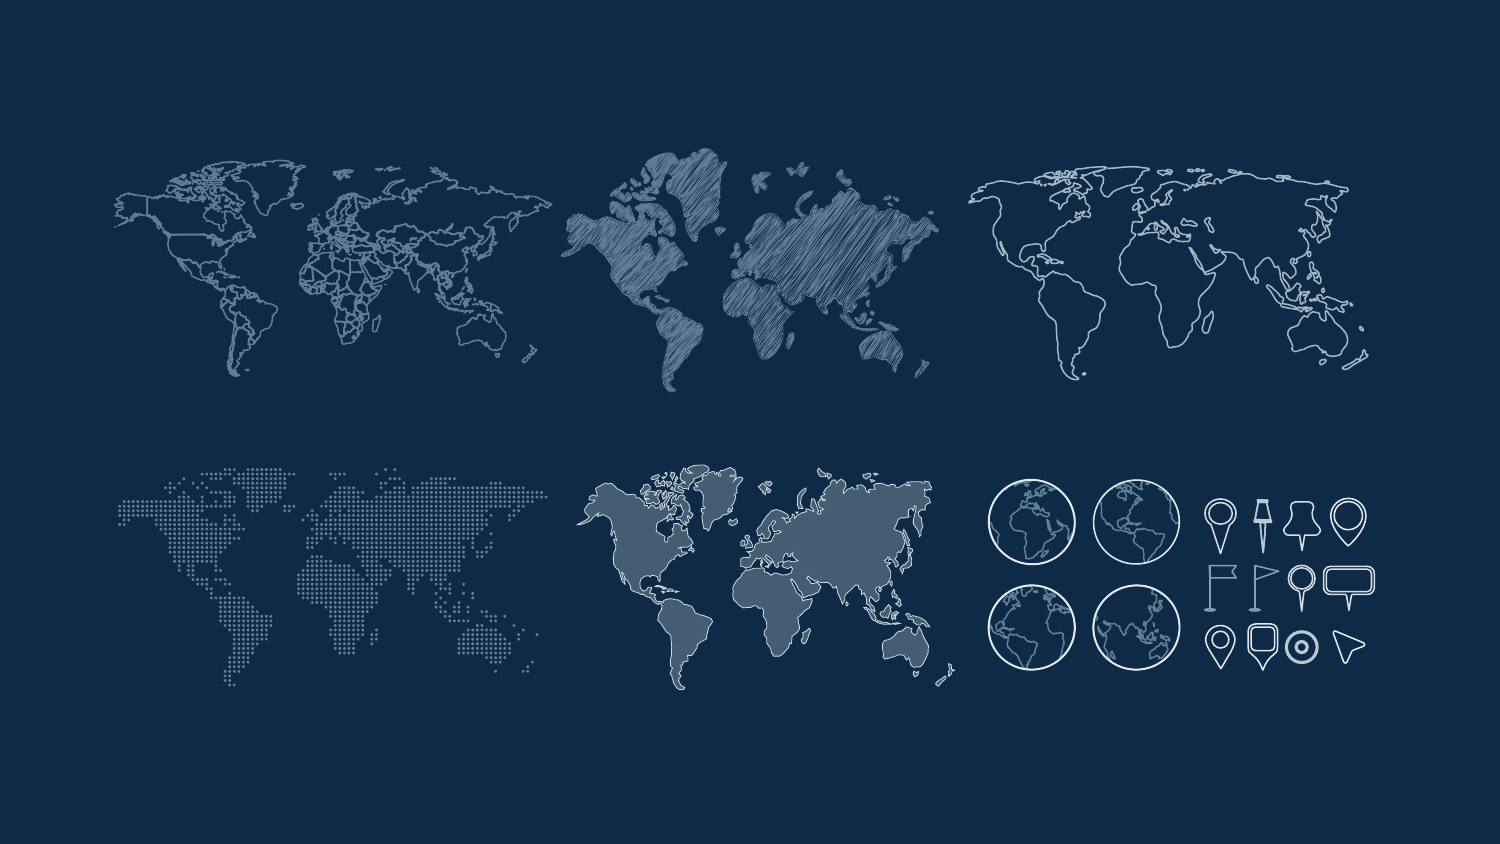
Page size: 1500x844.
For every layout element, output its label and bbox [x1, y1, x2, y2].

text_box [416, 532, 424, 540]
text_box [269, 477, 277, 485]
text_box [471, 642, 479, 650]
text_box [150, 509, 158, 517]
text_box [159, 518, 167, 531]
text_box [439, 518, 447, 531]
text_box [177, 518, 181, 531]
text_box [214, 596, 222, 609]
text_box [402, 500, 410, 508]
text_box [489, 481, 502, 485]
text_box [883, 195, 892, 201]
text_box [228, 665, 236, 673]
text_box [296, 573, 300, 586]
text_box [306, 509, 314, 517]
text_box [361, 509, 369, 517]
text_box [732, 478, 933, 657]
text_box [228, 500, 236, 508]
text_box [356, 619, 360, 632]
text_box [393, 541, 401, 554]
text_box [561, 147, 728, 393]
text_box [338, 509, 346, 517]
text_box [168, 518, 176, 531]
text_box [228, 674, 236, 687]
text_box [379, 555, 392, 563]
text_box [159, 509, 167, 517]
text_box [434, 541, 447, 554]
text_box [347, 619, 355, 632]
text_box [333, 619, 337, 632]
text_box [305, 541, 314, 550]
text_box [260, 467, 268, 476]
text_box [512, 486, 525, 494]
text_box [425, 486, 433, 494]
text_box [228, 467, 236, 476]
text_box [159, 500, 167, 508]
text_box [361, 541, 369, 554]
text_box [361, 577, 369, 586]
text_box [347, 564, 355, 572]
text_box [425, 532, 433, 540]
text_box [214, 541, 222, 554]
text_box [214, 577, 222, 582]
text_box [333, 518, 337, 531]
text_box [338, 633, 346, 641]
text_box [393, 518, 401, 531]
text_box [347, 532, 355, 540]
text_box [168, 486, 176, 494]
text_box [402, 509, 410, 517]
text_box [136, 509, 144, 517]
text_box [338, 486, 346, 494]
text_box [457, 500, 465, 508]
text_box [237, 642, 245, 650]
text_box [402, 518, 410, 531]
text_box [136, 500, 144, 508]
text_box [127, 509, 135, 517]
text_box [480, 642, 488, 650]
text_box [865, 299, 870, 309]
text_box [315, 518, 323, 531]
text_box [370, 596, 378, 609]
text_box [237, 651, 245, 664]
text_box [370, 633, 378, 641]
text_box [338, 532, 346, 540]
text_box [301, 573, 305, 586]
text_box [480, 545, 488, 554]
text_box [480, 486, 488, 494]
text_box [448, 518, 456, 531]
text_box [361, 500, 369, 508]
text_box [200, 541, 204, 554]
text_box [361, 610, 369, 618]
text_box [324, 518, 332, 531]
text_box [223, 596, 236, 609]
text_box [411, 573, 424, 586]
text_box [228, 651, 236, 664]
text_box [471, 633, 479, 641]
text_box [425, 564, 433, 572]
text_box [757, 480, 773, 496]
text_box [338, 500, 346, 508]
text_box [816, 467, 832, 480]
text_box [117, 500, 126, 508]
text_box [205, 555, 213, 563]
text_box [117, 518, 126, 527]
text_box [246, 633, 259, 641]
text_box [246, 467, 259, 476]
text_box [457, 486, 465, 494]
text_box [182, 541, 190, 554]
text_box [416, 509, 424, 517]
text_box [786, 161, 810, 178]
text_box [379, 518, 392, 531]
text_box [191, 500, 199, 508]
text_box [434, 573, 438, 586]
text_box [879, 604, 900, 621]
text_box [306, 596, 314, 605]
text_box [722, 169, 939, 373]
text_box [228, 518, 236, 531]
text_box [306, 587, 314, 595]
text_box [480, 610, 488, 618]
text_box [471, 509, 479, 517]
text_box [516, 633, 521, 641]
text_box [237, 619, 245, 632]
text_box [503, 651, 511, 660]
text_box [370, 532, 378, 540]
text_box [324, 573, 332, 586]
text_box [333, 596, 337, 609]
text_box [576, 464, 744, 690]
text_box [457, 509, 465, 517]
text_box [324, 587, 332, 595]
text_box [168, 541, 176, 554]
text_box [347, 610, 355, 618]
text_box [434, 477, 447, 485]
text_box [347, 500, 355, 508]
text_box [315, 555, 323, 563]
text_box [338, 610, 346, 618]
text_box [881, 612, 931, 668]
text_box [466, 518, 470, 531]
text_box [457, 532, 465, 540]
text_box [448, 509, 456, 517]
text_box [246, 600, 255, 609]
text_box [214, 532, 222, 540]
text_box [237, 522, 245, 531]
text_box [370, 500, 378, 508]
text_box [361, 555, 369, 563]
text_box [214, 564, 222, 572]
text_box [914, 359, 930, 379]
text_box [228, 619, 236, 632]
text_box [425, 555, 433, 563]
text_box [347, 518, 355, 531]
text_box [471, 532, 479, 540]
text_box [370, 541, 378, 554]
text_box [324, 596, 332, 609]
text_box [315, 564, 323, 572]
text_box [237, 596, 245, 609]
text_box [338, 564, 346, 572]
text_box [324, 532, 332, 540]
text_box [260, 477, 268, 485]
text_box [402, 555, 410, 563]
text_box [324, 500, 332, 508]
text_box [800, 628, 812, 645]
text_box [333, 573, 337, 586]
text_box [489, 642, 502, 650]
text_box [237, 477, 245, 485]
text_box [416, 500, 424, 508]
text_box [361, 532, 369, 540]
text_box [361, 587, 369, 595]
text_box [306, 555, 314, 563]
text_box [260, 619, 268, 632]
text_box [214, 500, 222, 508]
text_box [393, 509, 401, 517]
text_box [728, 518, 738, 527]
text_box [379, 573, 392, 586]
text_box [324, 564, 332, 572]
text_box [489, 651, 502, 664]
text_box [393, 532, 401, 540]
text_box [480, 651, 488, 660]
text_box [168, 532, 176, 540]
text_box [912, 670, 920, 678]
text_box [471, 486, 479, 494]
text_box [480, 518, 488, 531]
text_box [425, 509, 433, 517]
text_box [182, 500, 190, 508]
text_box [448, 532, 456, 540]
text_box [439, 509, 447, 517]
text_box [448, 500, 456, 508]
text_box [260, 500, 268, 508]
text_box [338, 642, 346, 650]
text_box [448, 564, 456, 572]
text_box [503, 486, 511, 494]
text_box [370, 573, 378, 586]
text_box [150, 500, 158, 508]
text_box [480, 500, 488, 508]
text_box [370, 587, 378, 595]
text_box [411, 555, 424, 563]
text_box [361, 564, 369, 572]
text_box [480, 509, 488, 517]
text_box [416, 518, 424, 531]
text_box [393, 500, 401, 508]
text_box [512, 500, 525, 508]
text_box [237, 665, 245, 673]
text_box [246, 642, 259, 650]
text_box [457, 541, 465, 554]
text_box [260, 486, 268, 494]
text_box [200, 518, 204, 531]
text_box [434, 518, 438, 531]
text_box [457, 642, 465, 650]
text_box [862, 472, 879, 483]
text_box [214, 522, 222, 531]
text_box [191, 509, 199, 517]
text_box [438, 610, 447, 618]
text_box [439, 564, 447, 572]
text_box [177, 541, 181, 554]
text_box [411, 541, 424, 554]
text_box [237, 633, 245, 641]
text_box [347, 573, 355, 586]
text_box [480, 633, 488, 641]
text_box [439, 500, 447, 508]
text_box [205, 541, 213, 554]
text_box [411, 564, 424, 572]
text_box [246, 486, 259, 494]
text_box [315, 587, 323, 595]
text_box [182, 509, 190, 517]
text_box [751, 171, 772, 194]
text_box [338, 518, 346, 531]
text_box [411, 518, 415, 531]
text_box [306, 564, 314, 572]
text_box [246, 500, 259, 508]
text_box [370, 518, 378, 531]
text_box [503, 500, 511, 508]
text_box [489, 495, 502, 499]
text_box [246, 651, 255, 664]
text_box [338, 587, 346, 595]
text_box [471, 500, 479, 508]
text_box [448, 541, 456, 554]
text_box [260, 633, 268, 641]
text_box [168, 509, 176, 517]
text_box [347, 633, 355, 641]
text_box [306, 573, 314, 586]
text_box [356, 518, 360, 531]
text_box [246, 619, 259, 632]
text_box [854, 312, 873, 326]
text_box [489, 500, 502, 508]
text_box [448, 486, 456, 494]
text_box [223, 518, 227, 531]
text_box [347, 587, 355, 595]
text_box [182, 555, 190, 563]
text_box [379, 564, 392, 572]
text_box [439, 573, 447, 586]
text_box [347, 486, 355, 494]
text_box [269, 486, 277, 494]
text_box [402, 541, 410, 554]
text_box [315, 573, 323, 586]
text_box [182, 532, 190, 540]
text_box [893, 196, 900, 202]
text_box [379, 495, 392, 499]
text_box [654, 294, 670, 303]
text_box [347, 509, 355, 517]
text_box [347, 642, 355, 650]
text_box [457, 555, 465, 563]
text_box [182, 518, 190, 531]
text_box [347, 596, 355, 609]
text_box [315, 532, 323, 540]
text_box [370, 555, 378, 563]
text_box [448, 555, 456, 563]
text_box [393, 555, 401, 563]
text_box [425, 477, 433, 485]
text_box [512, 509, 521, 517]
text_box [191, 518, 199, 531]
text_box [891, 588, 903, 608]
text_box [457, 518, 465, 531]
text_box [246, 610, 259, 618]
text_box [503, 642, 511, 650]
text_box [406, 573, 410, 586]
text_box [379, 500, 392, 508]
text_box [168, 500, 176, 508]
text_box [356, 573, 360, 586]
text_box [796, 487, 807, 509]
text_box [191, 555, 199, 563]
text_box [338, 596, 346, 609]
text_box [439, 555, 447, 563]
text_box [471, 623, 479, 632]
text_box [361, 518, 369, 531]
text_box [370, 509, 378, 517]
text_box [205, 587, 213, 595]
text_box [246, 477, 259, 485]
text_box [489, 633, 502, 641]
text_box [480, 623, 488, 632]
text_box [191, 541, 199, 554]
text_box [416, 486, 424, 494]
text_box [489, 486, 502, 494]
text_box [269, 467, 277, 476]
text_box [935, 663, 956, 687]
text_box [205, 518, 213, 531]
text_box [338, 619, 346, 632]
text_box [393, 486, 401, 494]
text_box [379, 532, 392, 540]
text_box [425, 518, 433, 531]
text_box [361, 619, 365, 632]
text_box [439, 486, 447, 494]
text_box [512, 495, 525, 499]
text_box [237, 610, 245, 618]
text_box [117, 509, 126, 517]
text_box [127, 500, 135, 508]
text_box [246, 495, 259, 499]
text_box [402, 532, 410, 540]
text_box [434, 601, 443, 609]
text_box [356, 596, 369, 609]
text_box [425, 500, 433, 508]
text_box [471, 518, 479, 531]
text_box [228, 532, 236, 540]
text_box [223, 541, 232, 550]
text_box [786, 332, 795, 350]
text_box [223, 610, 236, 618]
text_box [338, 573, 346, 586]
text_box [379, 509, 392, 517]
text_box [205, 532, 213, 540]
text_box [379, 541, 392, 554]
text_box [315, 596, 323, 605]
text_box [370, 564, 378, 572]
text_box [457, 633, 465, 641]
text_box [439, 532, 447, 540]
text_box [714, 226, 726, 236]
text_box [402, 564, 410, 572]
text_box [191, 573, 199, 586]
text_box [191, 532, 199, 540]
text_box [425, 541, 433, 554]
